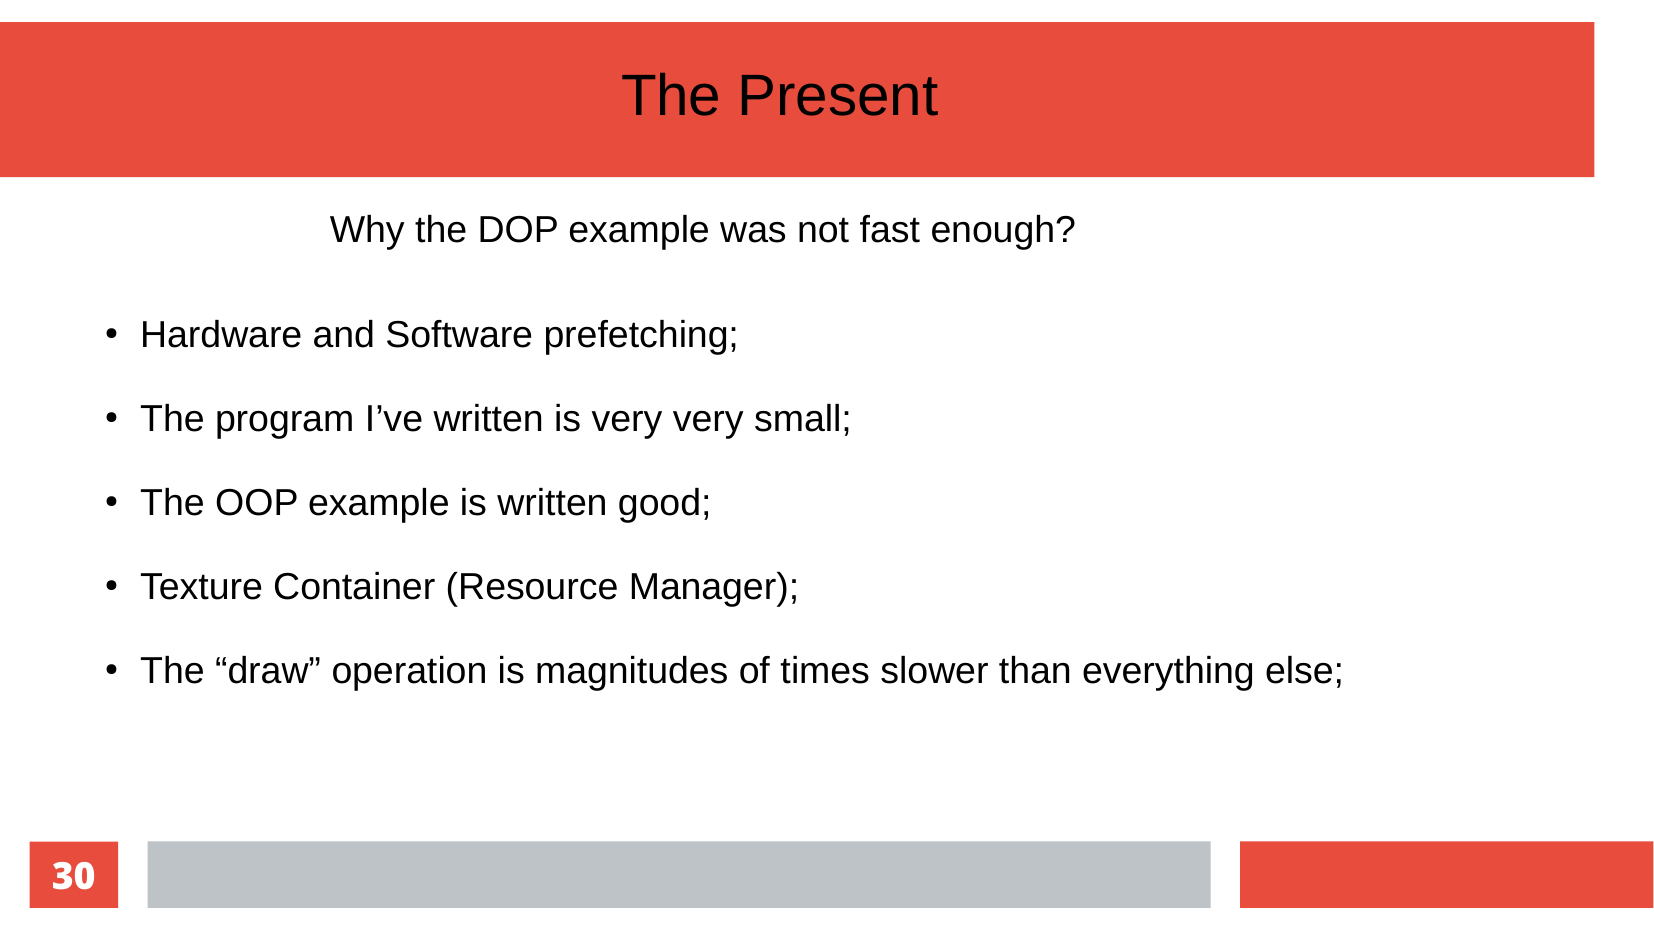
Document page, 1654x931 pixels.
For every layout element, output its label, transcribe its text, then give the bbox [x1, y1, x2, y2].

text_box Hardware and Software prefetching; The program I’ve written is very very small; The OOP example is written good; Texture Container (Resource Manager); The “draw” operation is magnitudes of times slower than everything else; [90, 306, 1561, 826]
text_box Why the DOP example was not fast enough? [315, 201, 1261, 301]
text_box The Present [270, 55, 1291, 136]
